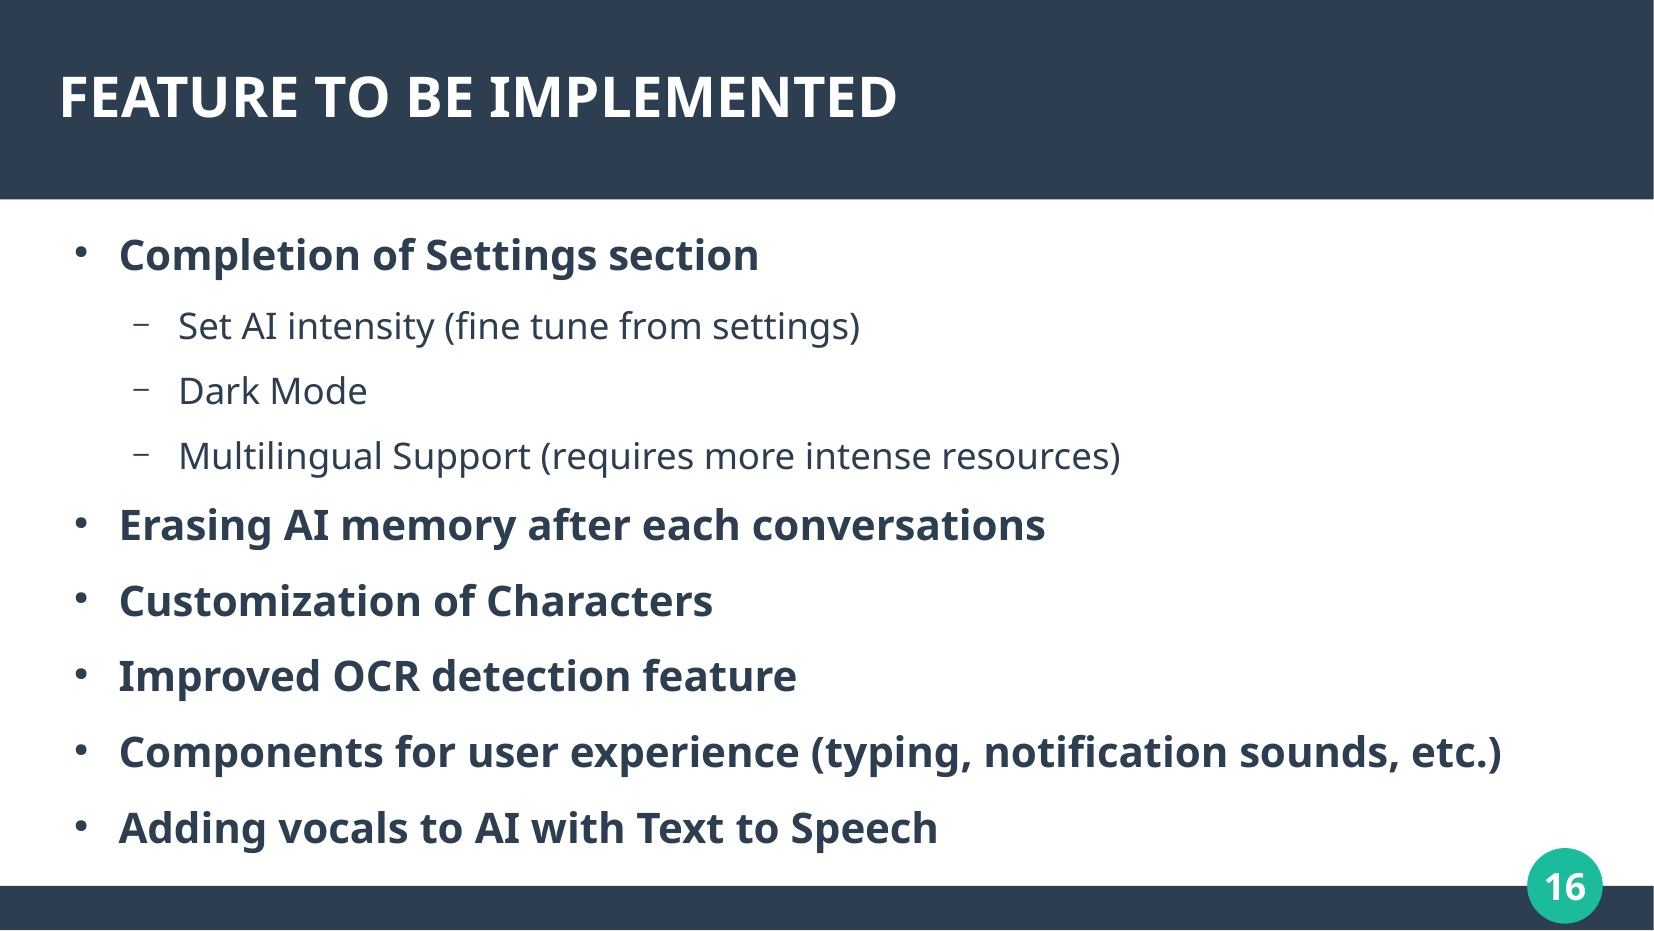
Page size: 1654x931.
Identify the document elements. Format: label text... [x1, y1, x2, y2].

list Completion of Settings section Set AI intensity (fine tune from settings) Dark Mode Multilingual Support (requires more intense resources) Erasing AI memory after each conversations Customization of Characters Improved OCR detection feature Components for user experience (typing, notification sounds, etc.) Adding vocals to AI with Text to Speech [59, 225, 1595, 864]
title FEATURE TO BE IMPLEMENTED [59, 37, 1595, 155]
